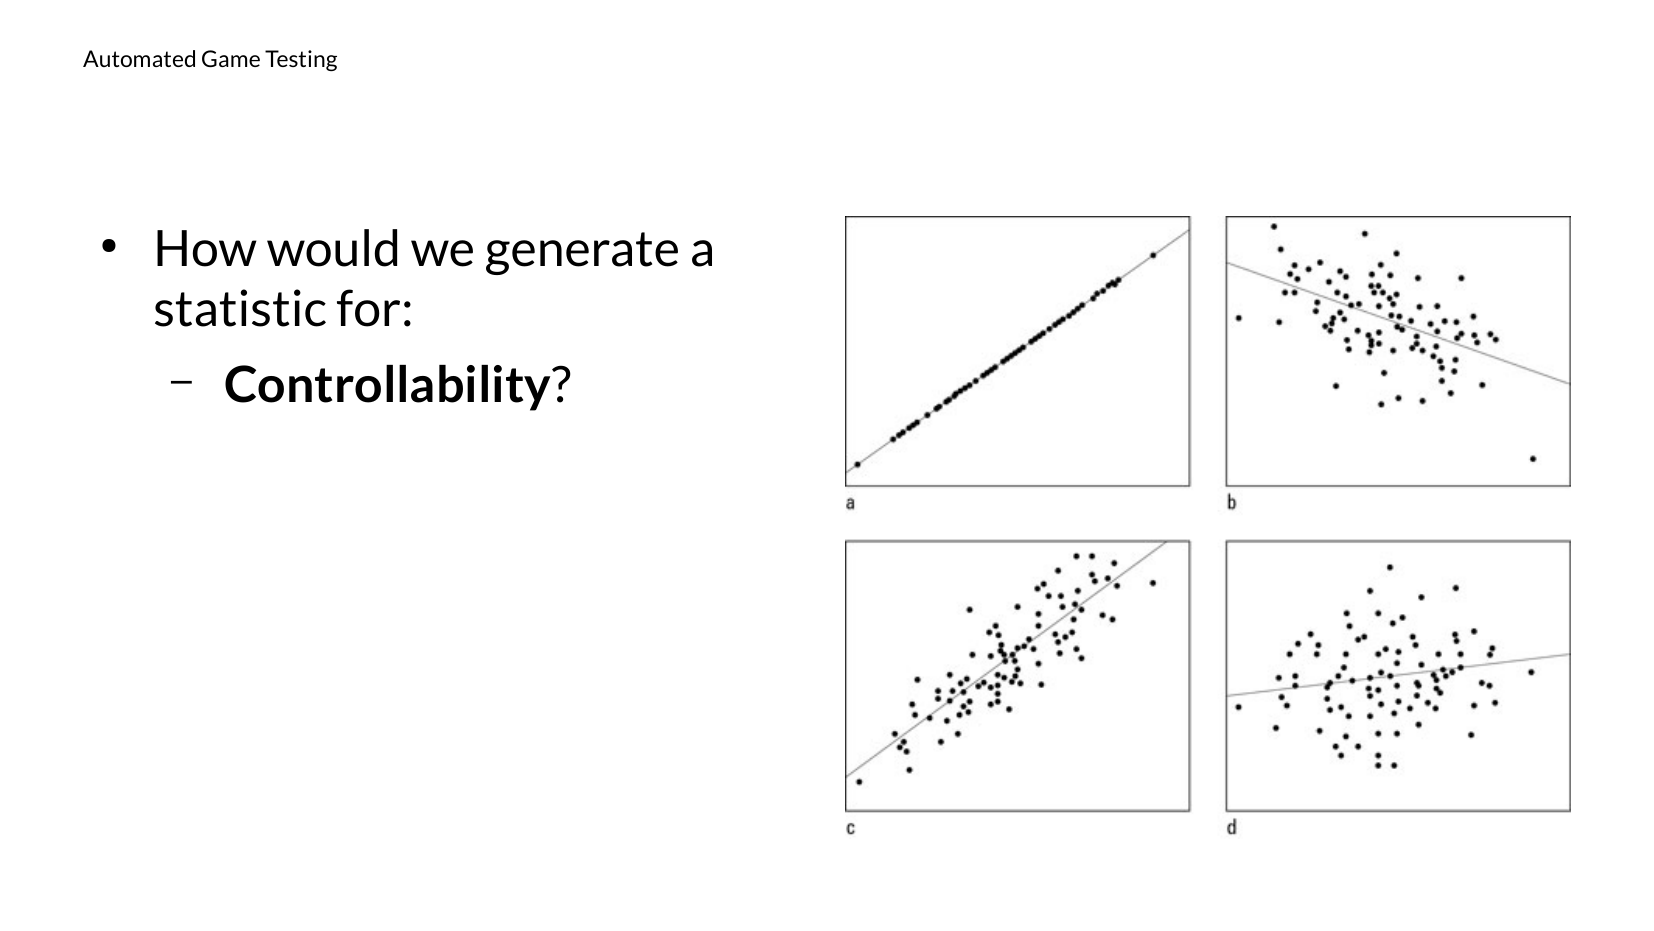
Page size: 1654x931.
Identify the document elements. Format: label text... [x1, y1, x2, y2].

list How would we generate a statistic for: Controllability? [82, 217, 809, 839]
picture [845, 216, 1571, 839]
title Automated Game Testing [83, 0, 1571, 119]
